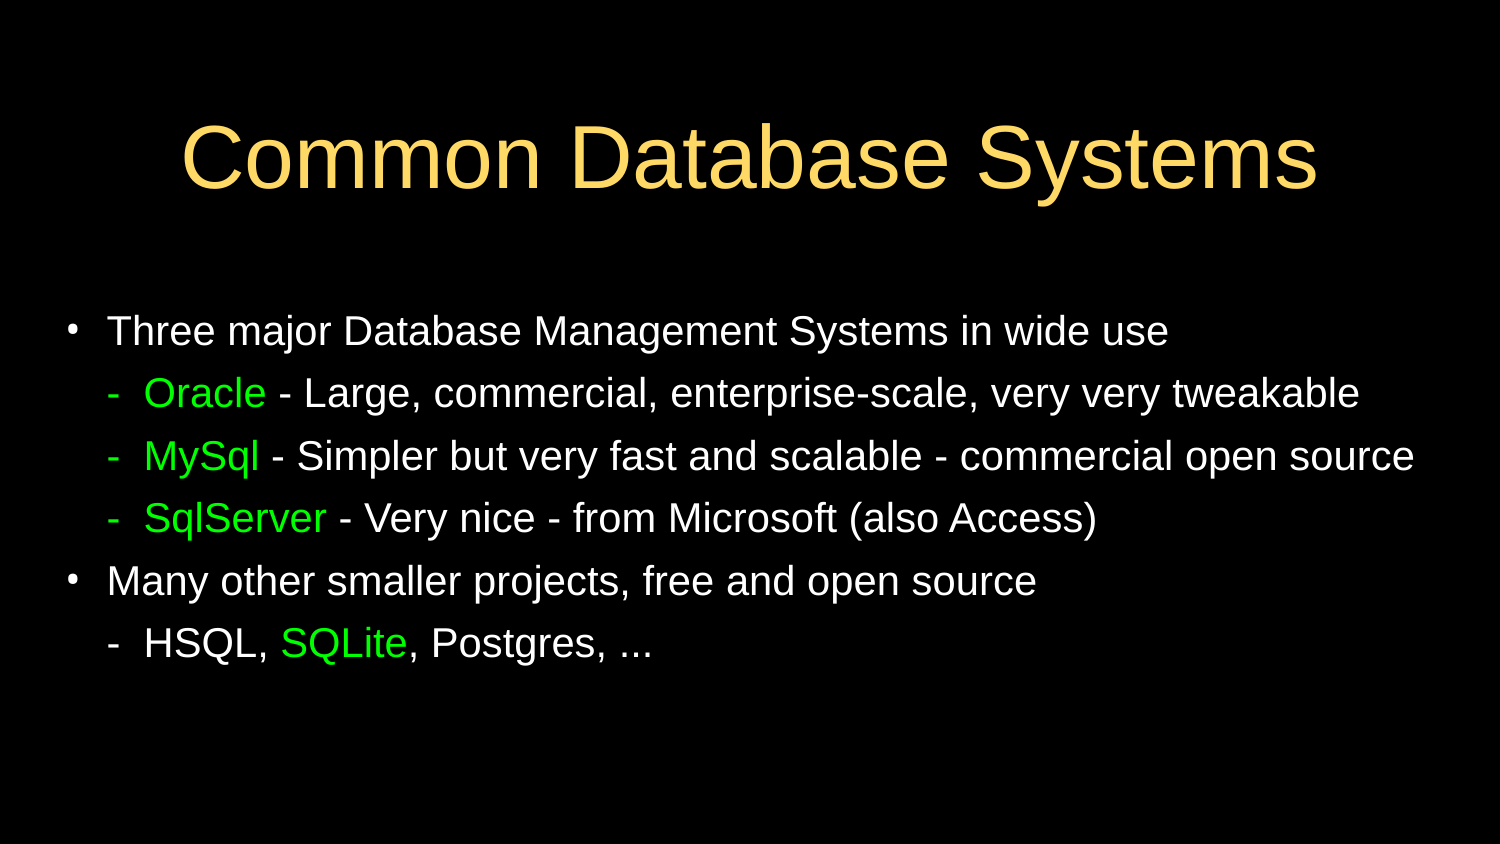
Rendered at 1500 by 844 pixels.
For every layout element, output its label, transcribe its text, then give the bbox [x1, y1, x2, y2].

title Common Database Systems [106, 71, 1393, 235]
list Three major Database Management Systems in wide use - Oracle - Large, commercial, enterprise-scale, very very tweakable - MySql - Simpler but very fast and scalable - commercial open source - SqlServer - Very nice - from Microsoft (also Access) Many other smaller projects, free and open source - HSQL, SQLite, Postgres, ... [61, 240, 1457, 730]
